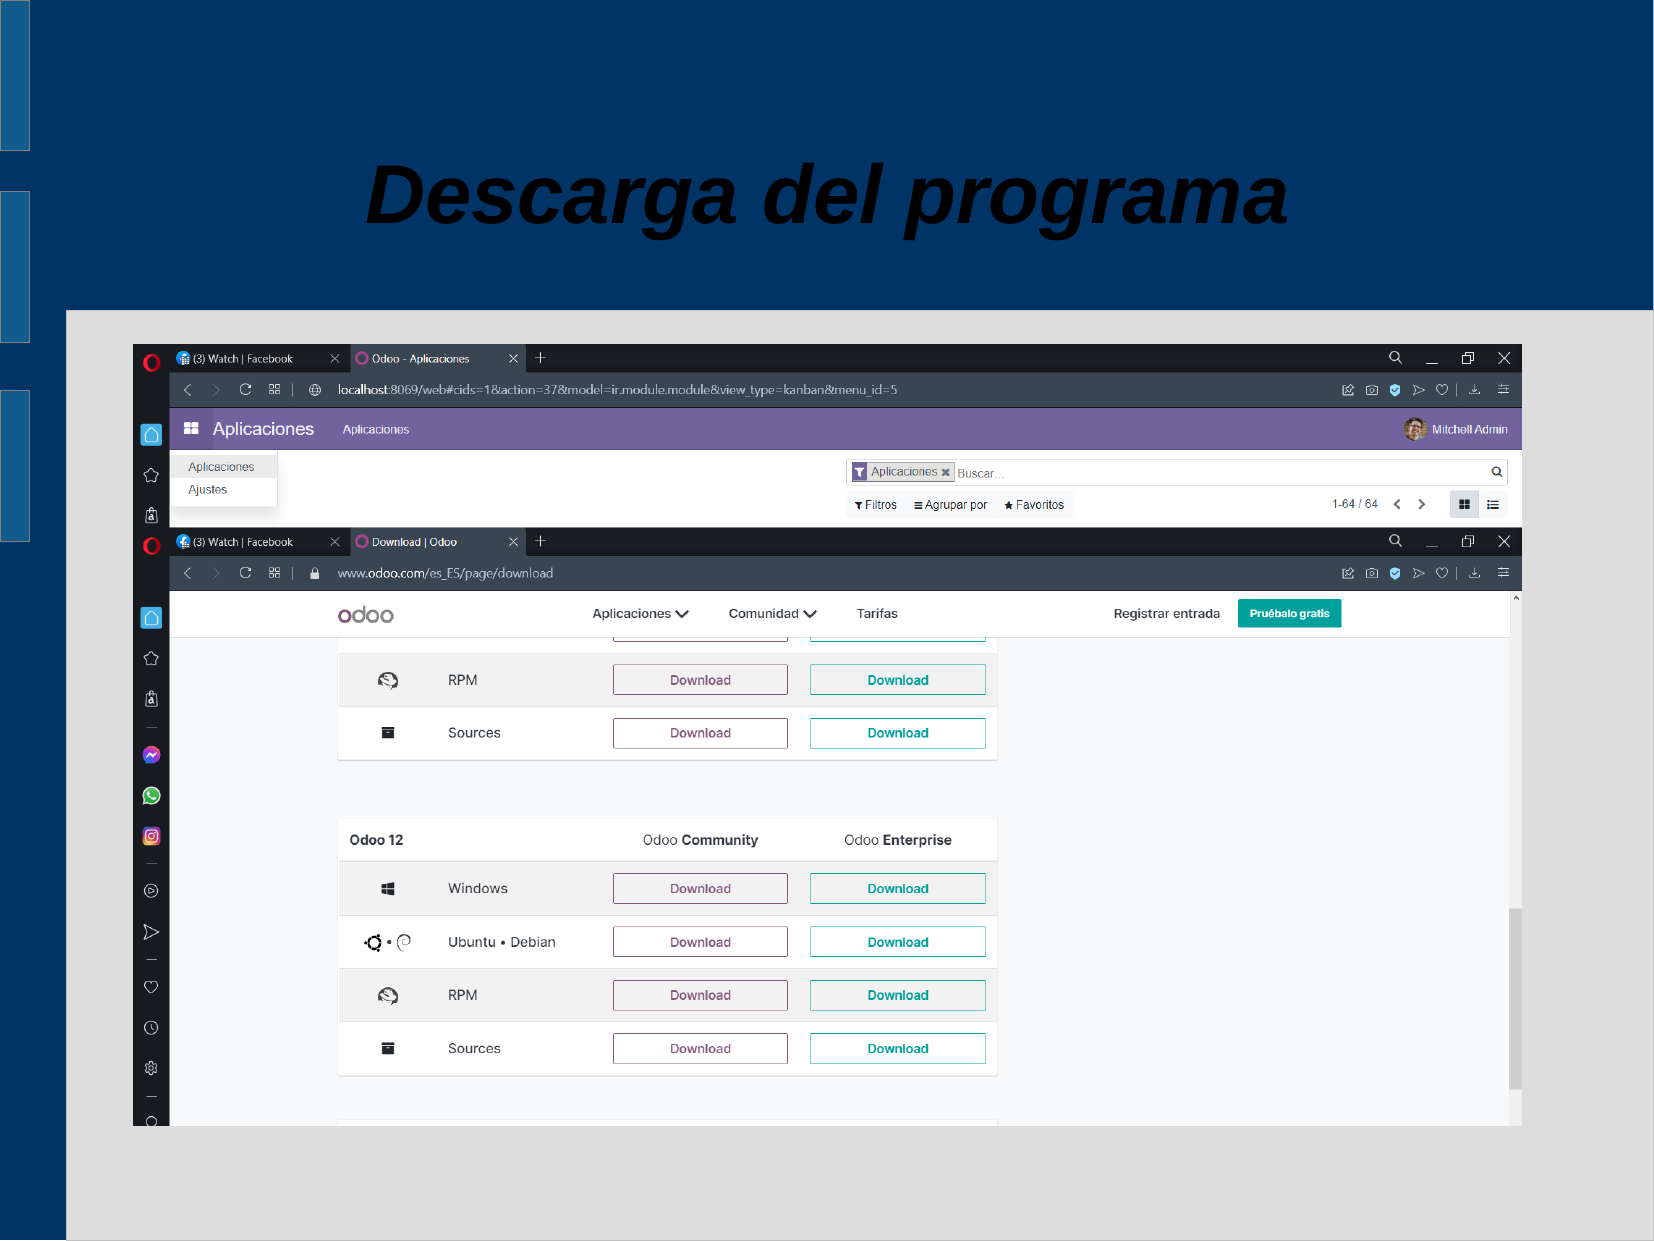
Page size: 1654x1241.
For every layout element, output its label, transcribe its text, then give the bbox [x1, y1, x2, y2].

title Descarga del programa [121, 91, 1534, 299]
picture [133, 344, 1522, 1126]
